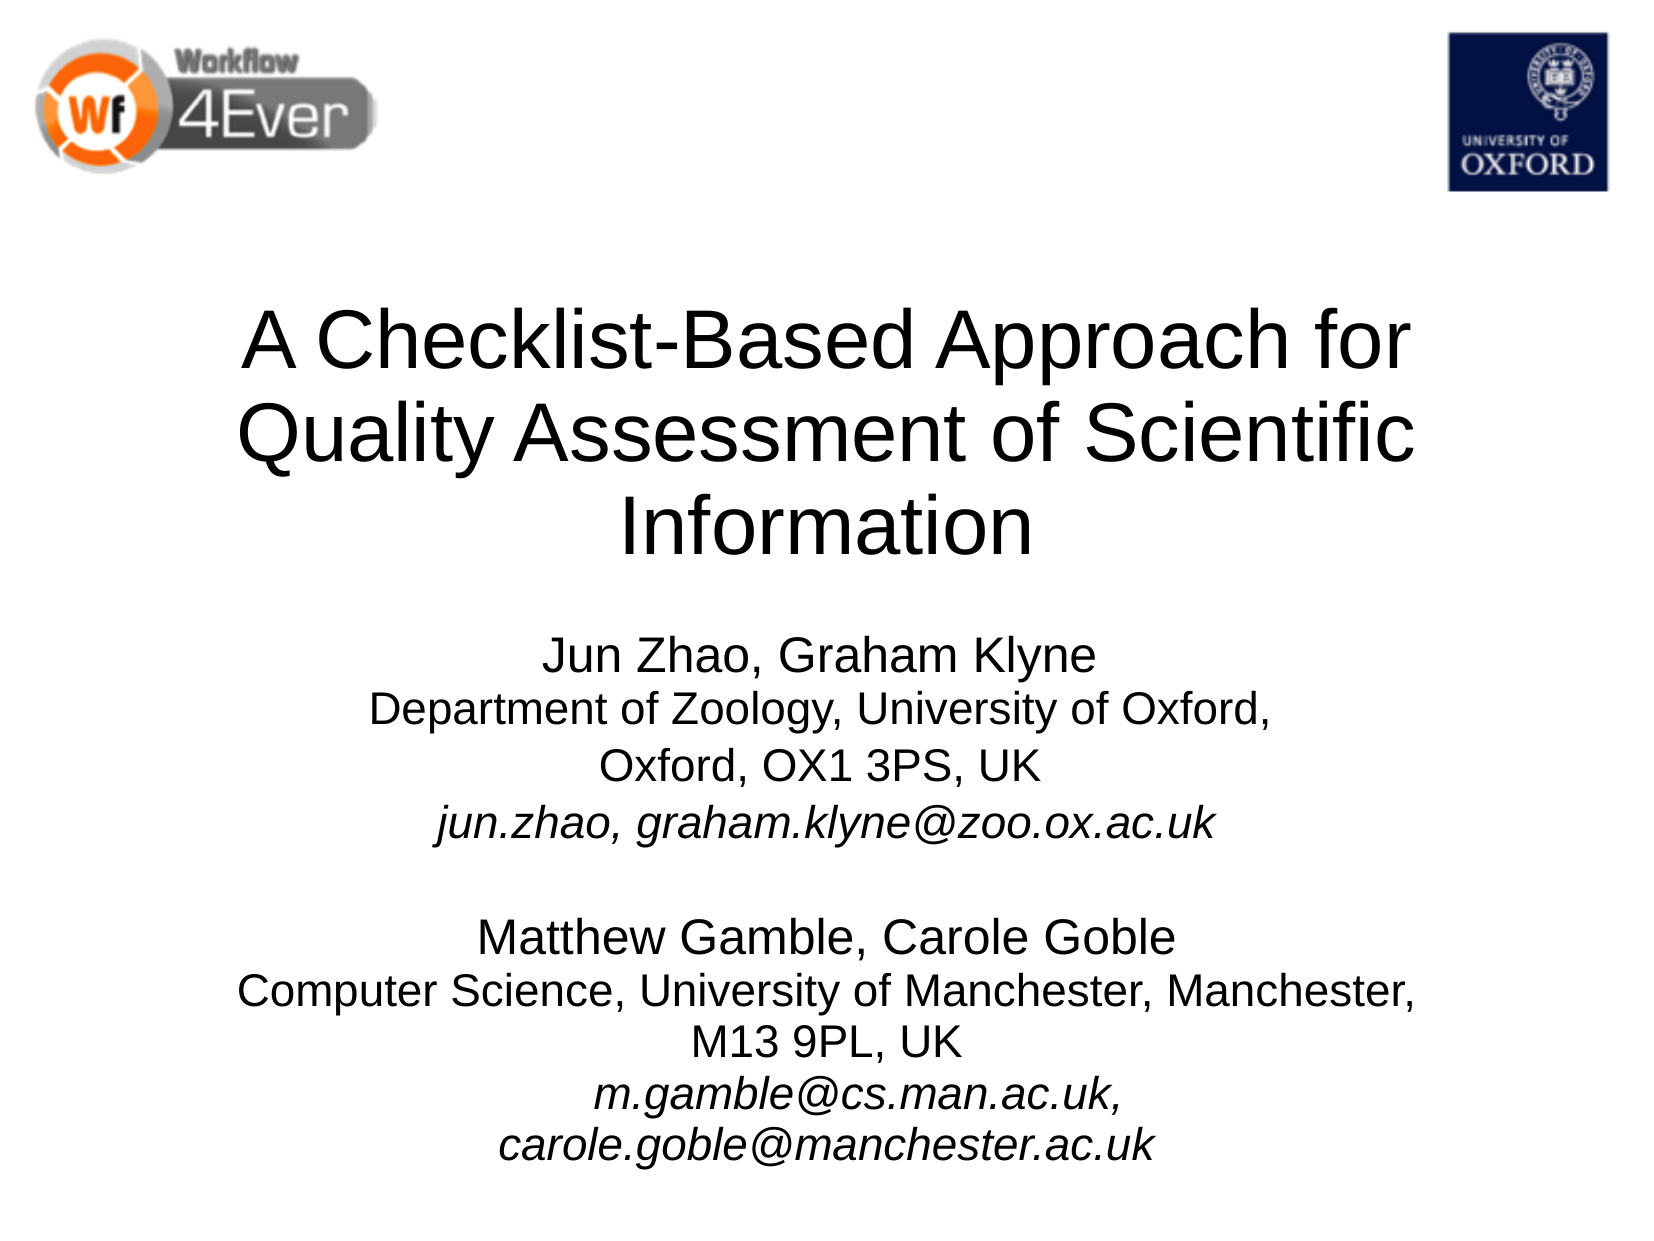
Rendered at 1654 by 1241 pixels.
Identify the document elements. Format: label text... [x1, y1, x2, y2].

subtitle A Checklist-Based Approach for Quality Assessment of Scientific Information Jun Zhao, Graham Klyne Department of Zoology, University of Oxford, Oxford, OX1 3PS, UK jun.zhao, graham.klyne@zoo.ox.ac.uk Matthew Gamble, Carole Goble Computer Science, University of Manchester, Manchester, M13 9PL, UK m.gamble@cs.man.ac.uk, carole.goble@manchester.ac.uk [236, 295, 1418, 1168]
picture [29, 33, 384, 181]
picture [1446, 29, 1612, 194]
